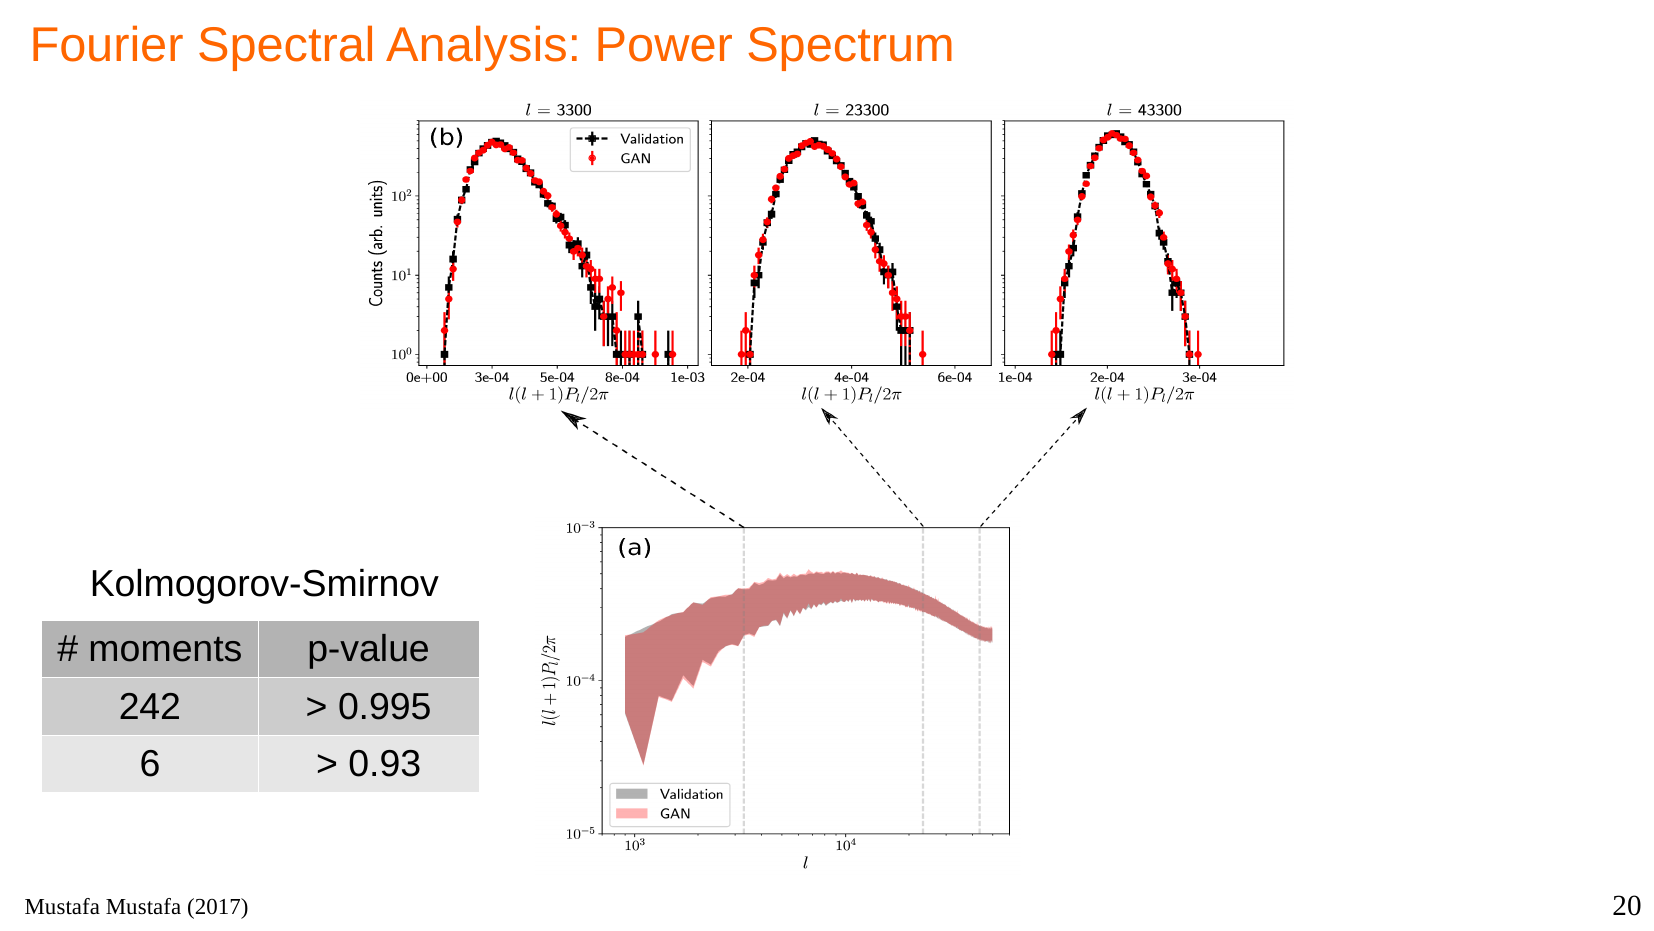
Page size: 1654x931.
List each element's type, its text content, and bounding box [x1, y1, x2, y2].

table_cell 242 [42, 678, 258, 735]
table_header # moments [42, 621, 258, 677]
table_cell > 0.995 [259, 678, 479, 735]
table_header p-value [259, 621, 479, 677]
table_cell 6 [42, 736, 258, 792]
title Fourier Spectral Analysis: Power Spectrum [29, 15, 1621, 74]
table_cell > 0.93 [259, 736, 479, 792]
text_box Kolmogorov-Smirnov [75, 555, 509, 612]
picture [360, 96, 1294, 875]
